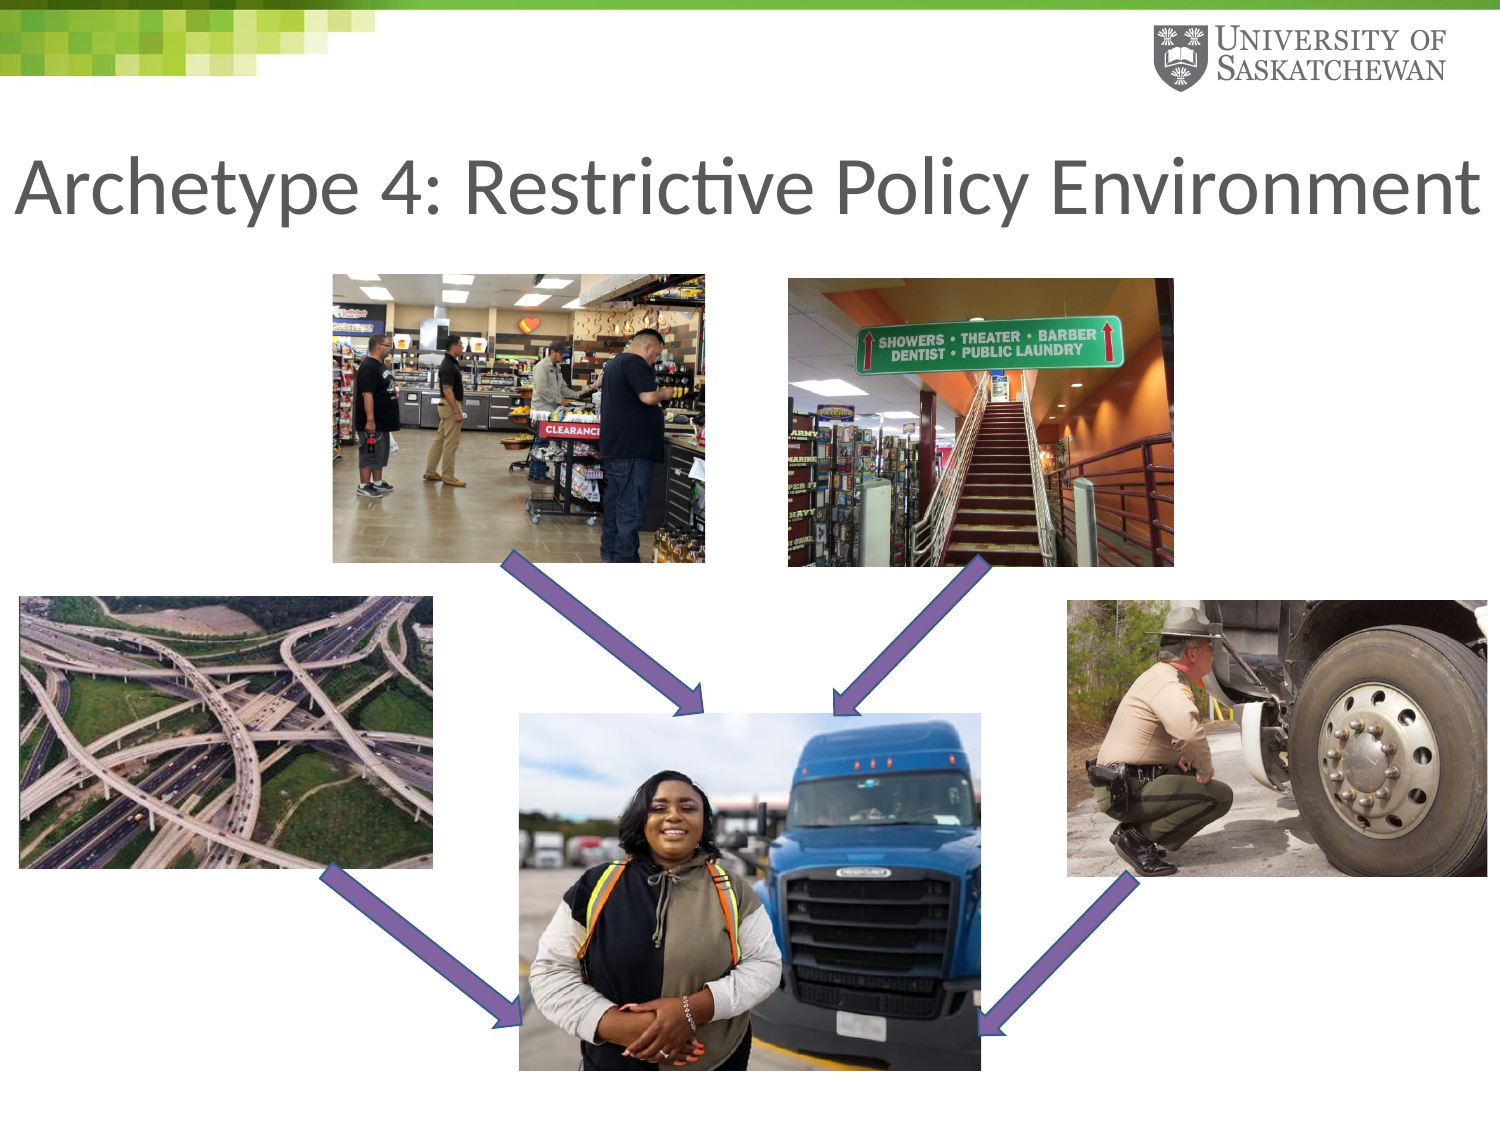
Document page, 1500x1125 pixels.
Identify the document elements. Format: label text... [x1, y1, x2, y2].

title Archetype 4: Restrictive Policy Environment [0, 124, 1500, 251]
picture [0, 0, 1500, 124]
text_box [834, 554, 991, 716]
text_box [319, 862, 522, 1028]
picture [18, 596, 433, 869]
picture [0, 251, 1500, 567]
picture [518, 713, 982, 1071]
text_box [501, 550, 703, 716]
picture [1067, 600, 1488, 877]
text_box [978, 871, 1140, 1036]
